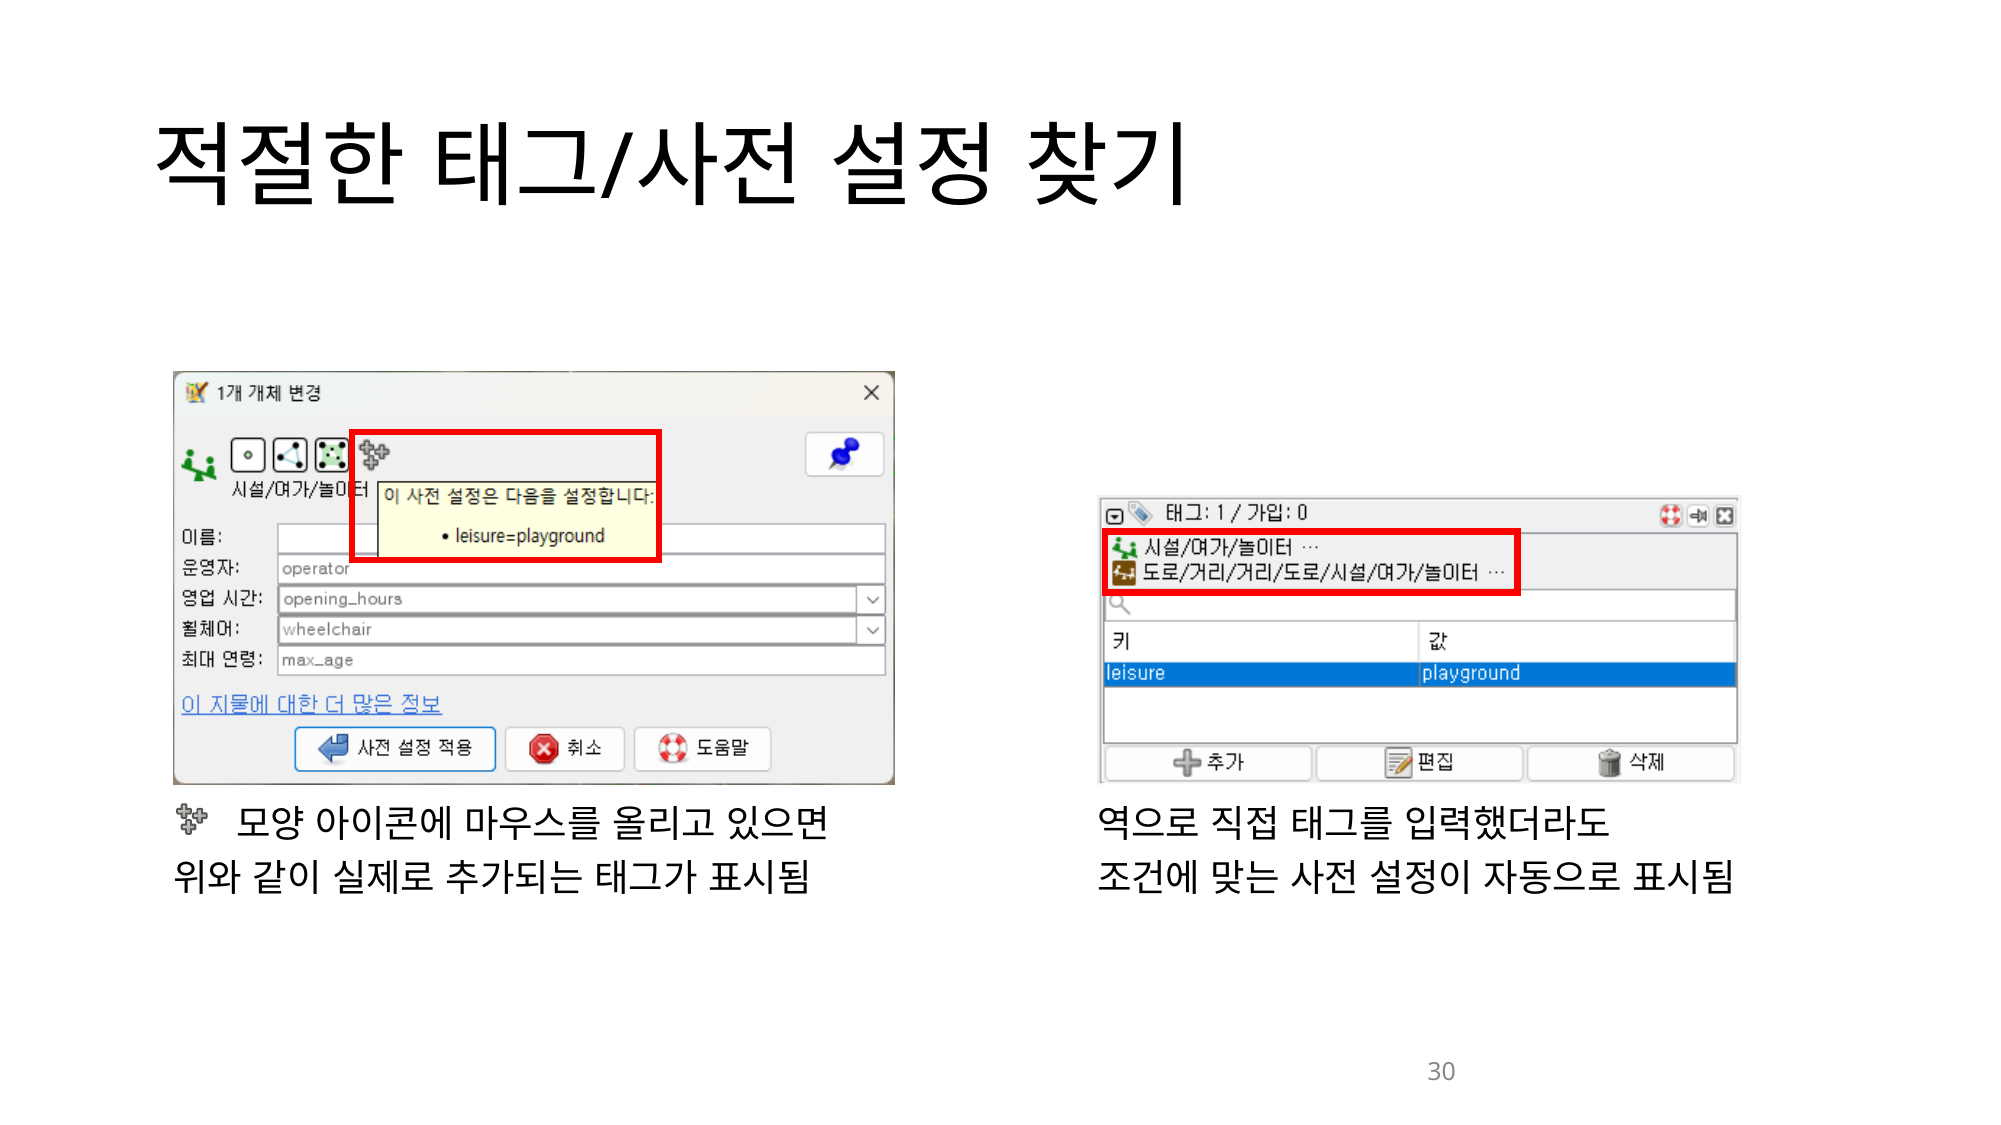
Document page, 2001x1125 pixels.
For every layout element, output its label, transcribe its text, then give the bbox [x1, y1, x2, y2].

text_box 모양 아이콘에 마우스를 올리고 있으면 위와 같이 실제로 추가되는 태그가 표시됨 [173, 784, 923, 908]
text_box 역으로 직접 태그를 입력했더라도 조건에 맞는 사전 설정이 자동으로 표시됨 [1097, 784, 1847, 908]
picture [1097, 495, 1743, 784]
picture [173, 800, 211, 838]
title 적절한 태그/사전 설정 찾기 [137, 59, 1863, 278]
picture [173, 371, 895, 785]
text_box <숫자> [1412, 1042, 1863, 1103]
